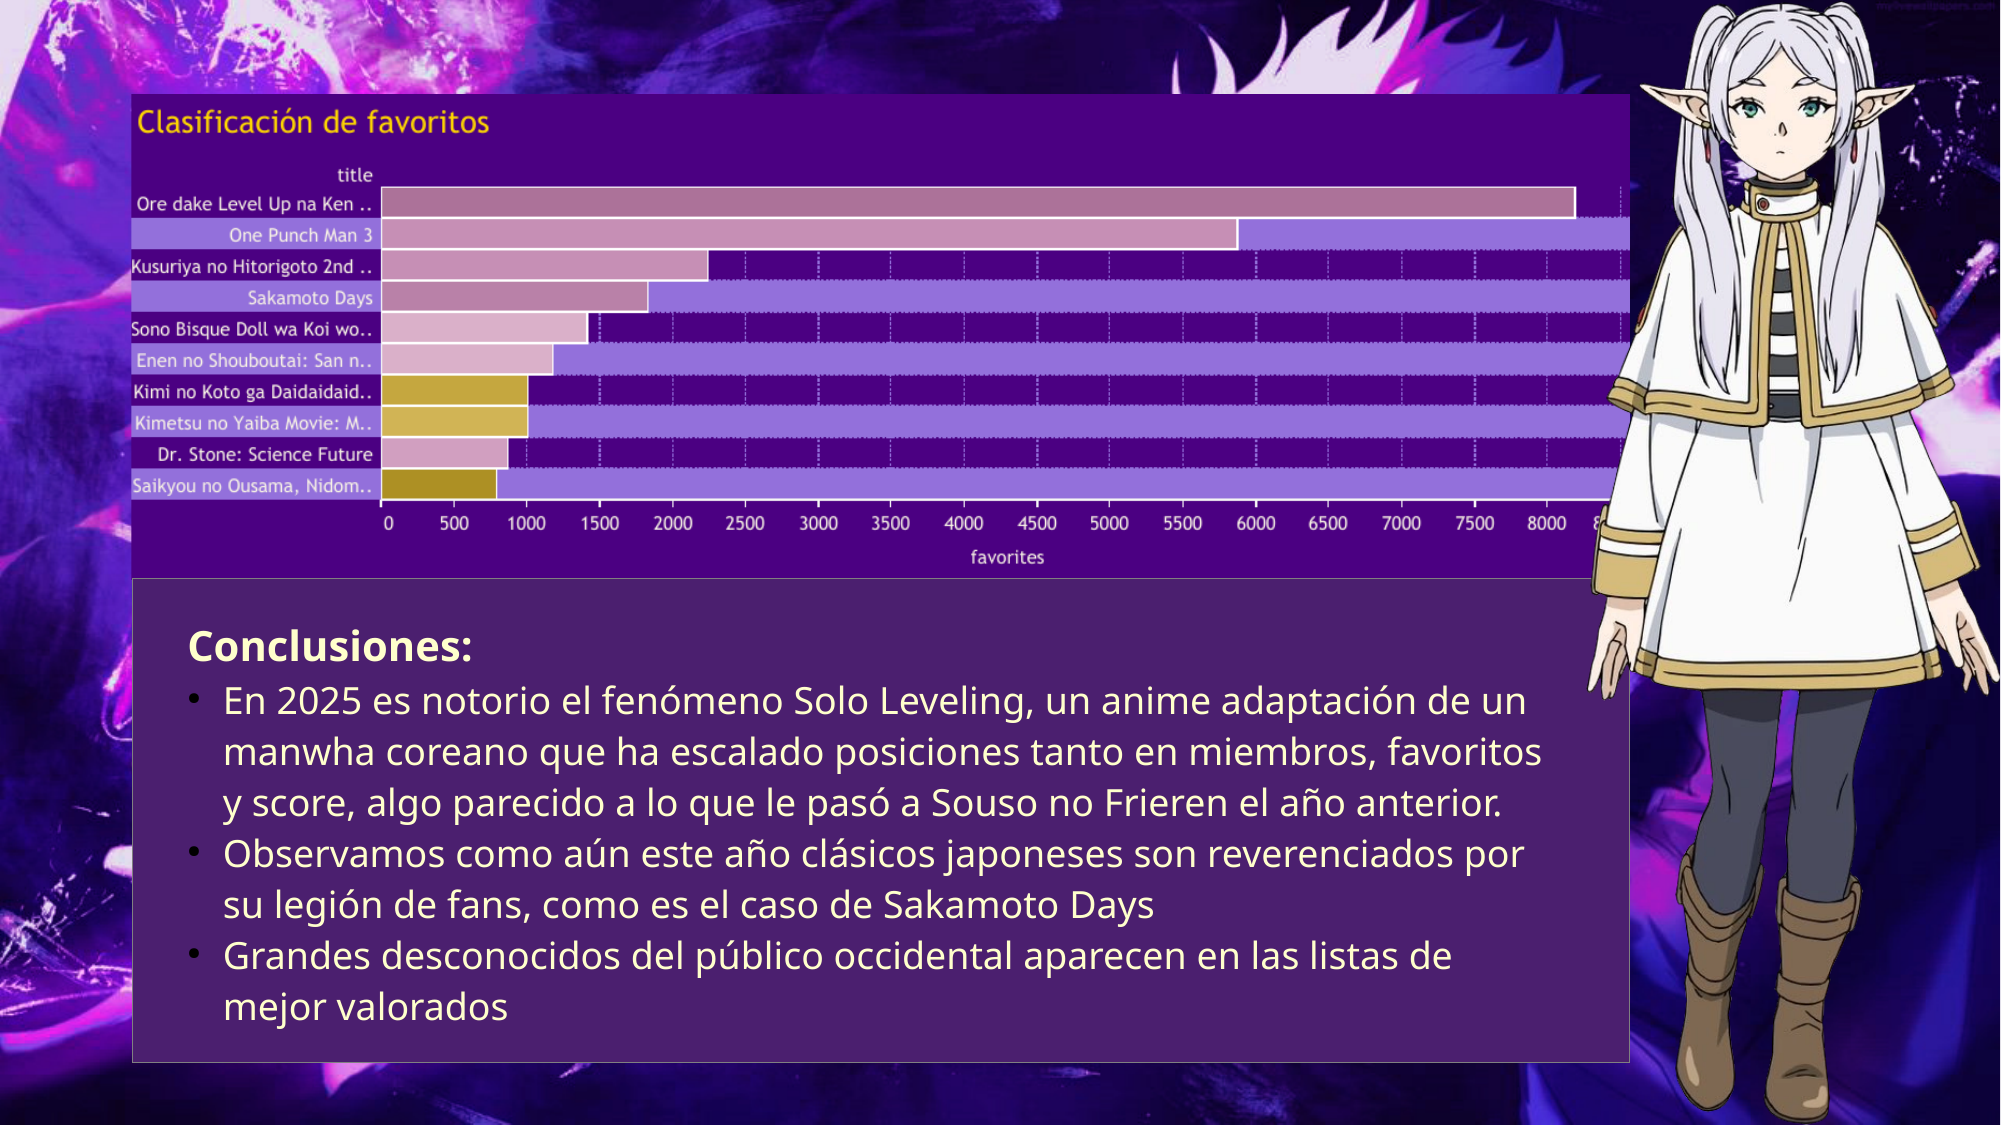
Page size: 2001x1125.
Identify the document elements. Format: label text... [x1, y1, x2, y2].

picture [0, 0, 2001, 1125]
text_box [132, 578, 1586, 1063]
text_box Conclusiones: En 2025 es notorio el fenómeno Solo Leveling, un anime adaptación de un manwha coreano que ha escalado posiciones tanto en miembros, favoritos y score, algo parecido a lo que le pasó a Souso no Frieren el año anterior. Observamos como aún este año clásicos japoneses son reverenciados por su legión de fans, como es el caso de Sakamoto Days Grandes desconocidos del público occidental aparecen en las listas de mejor valorados [172, 609, 1571, 1040]
